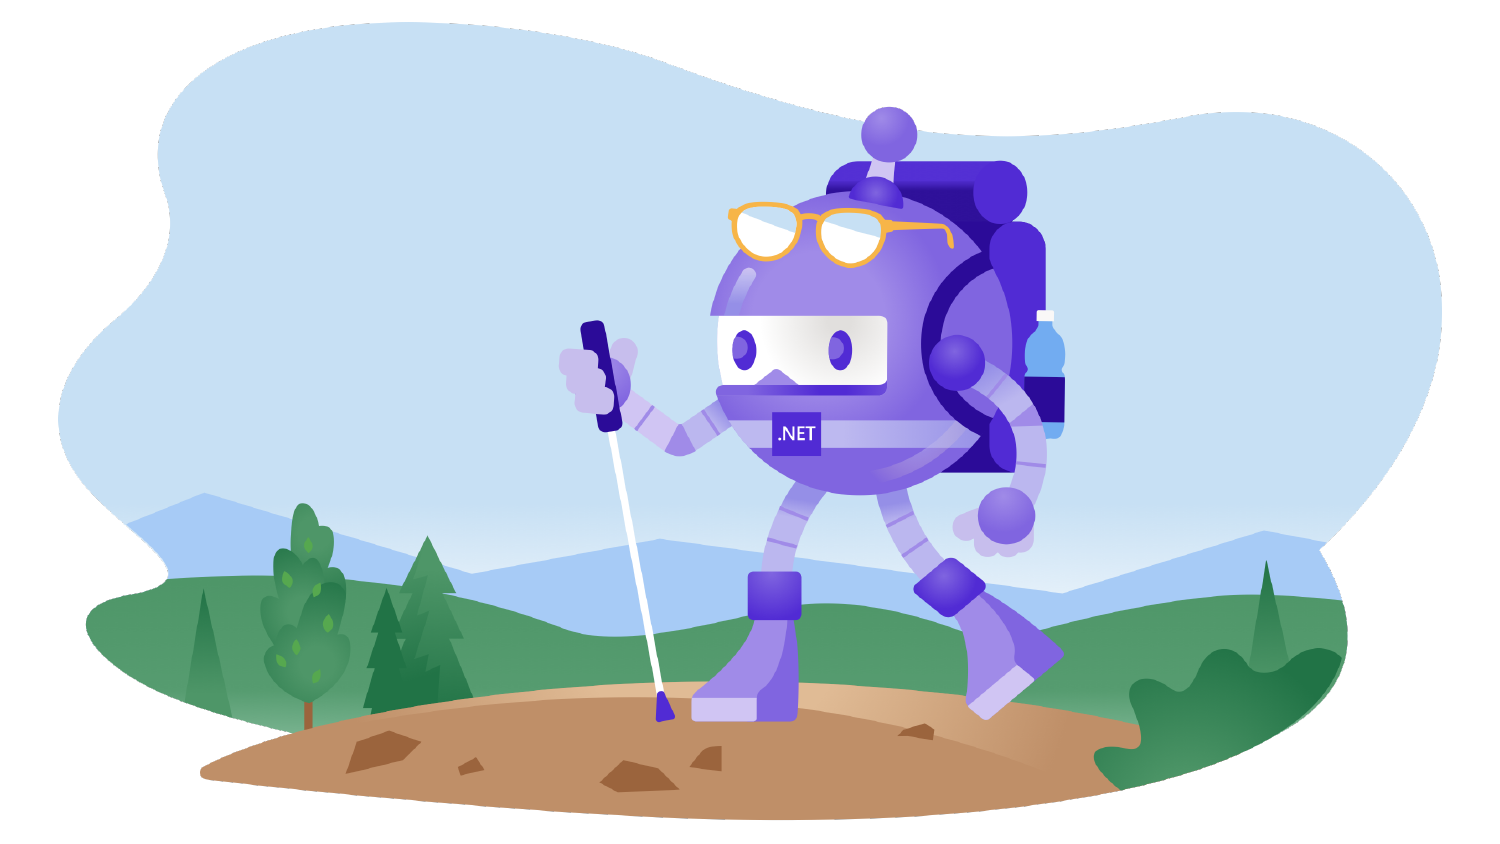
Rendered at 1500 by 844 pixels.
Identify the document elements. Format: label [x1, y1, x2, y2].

picture [58, 22, 1442, 821]
